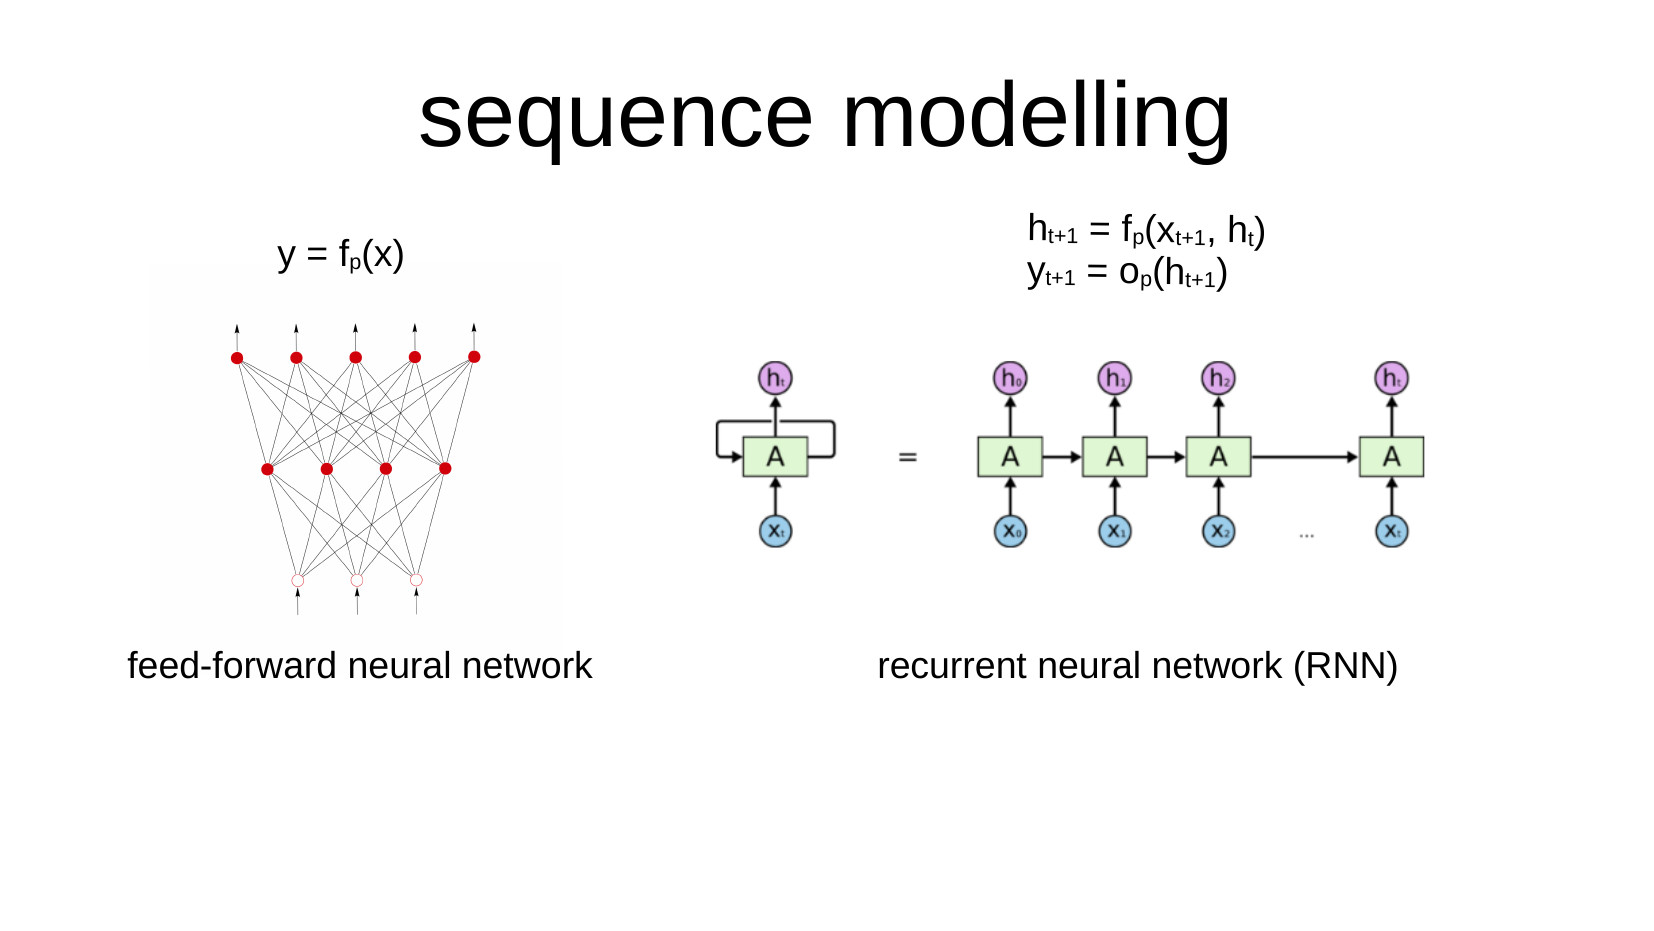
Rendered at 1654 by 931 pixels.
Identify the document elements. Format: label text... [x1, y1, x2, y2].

text_box recurrent neural network (RNN) [862, 637, 1426, 855]
picture [149, 262, 563, 637]
picture [654, 337, 1500, 563]
title sequence modelling [82, 12, 1571, 218]
text_box ht+1 = fp(xt+1, ht) yt+1 = op(ht+1) [1009, 198, 1388, 463]
text_box feed-forward neural network [112, 637, 675, 813]
text_box y = fp(x) [262, 224, 525, 317]
